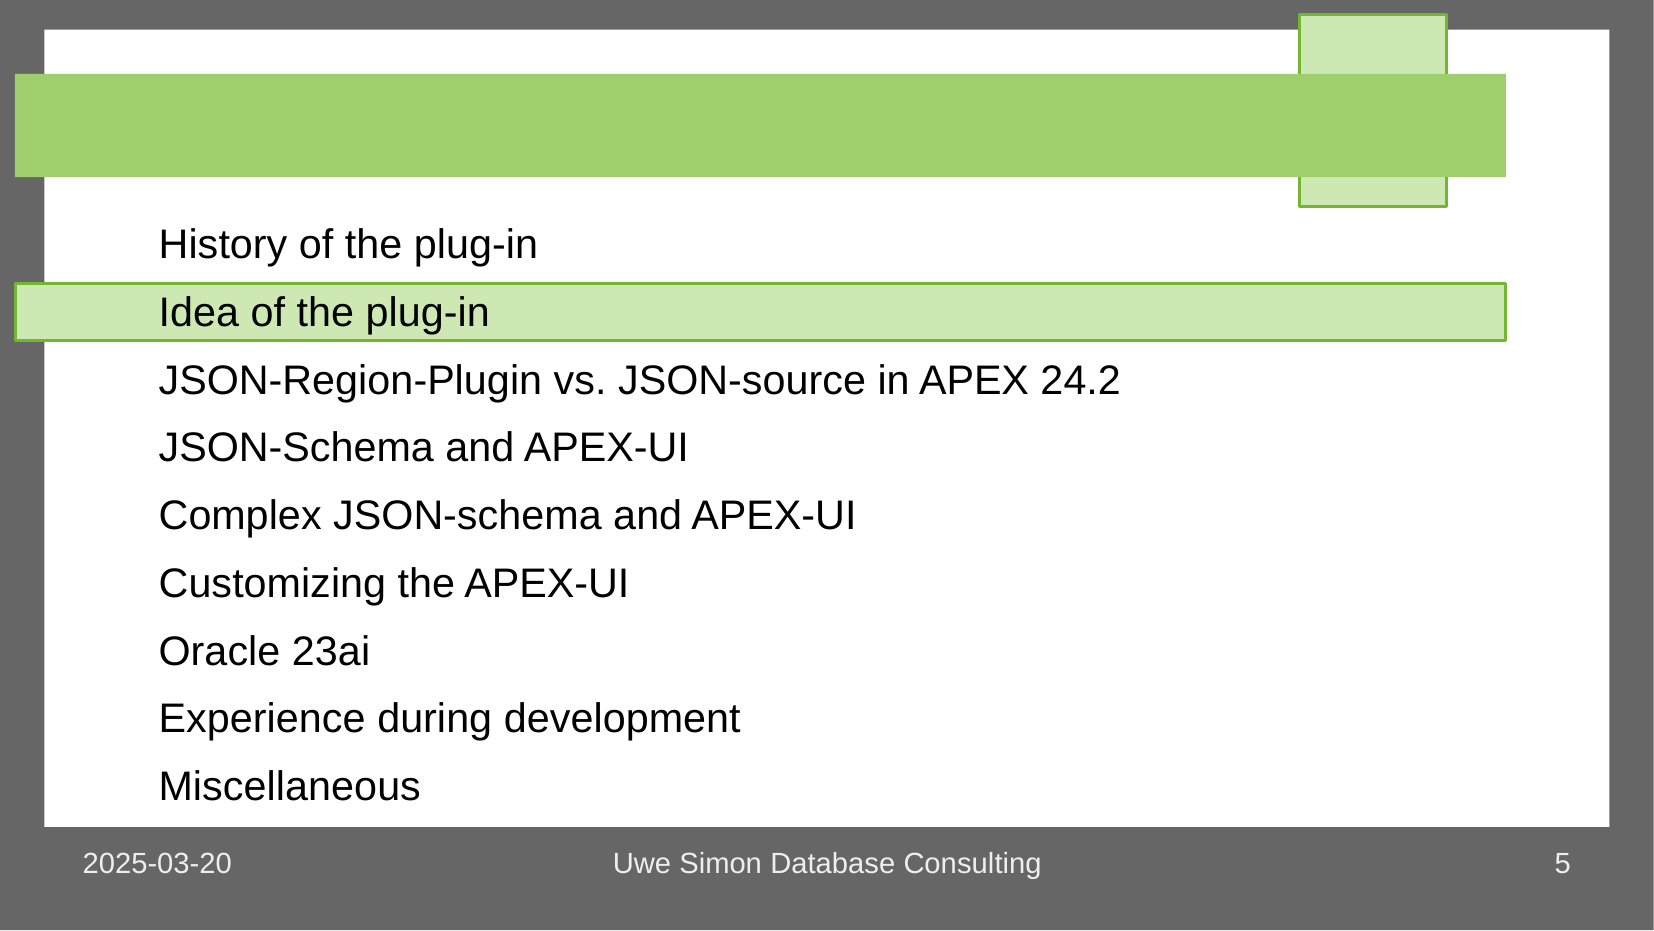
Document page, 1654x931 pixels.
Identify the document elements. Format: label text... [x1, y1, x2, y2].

list History of the plug-in Idea of the plug-in JSON-Region-Plugin vs. JSON-source in APEX 24.2 JSON-Schema and APEX-UI Complex JSON-schema and APEX-UI Customizing the APEX-UI Oracle 23ai Experience during development Miscellaneous [88, 221, 1565, 813]
text_box [15, 283, 88, 341]
